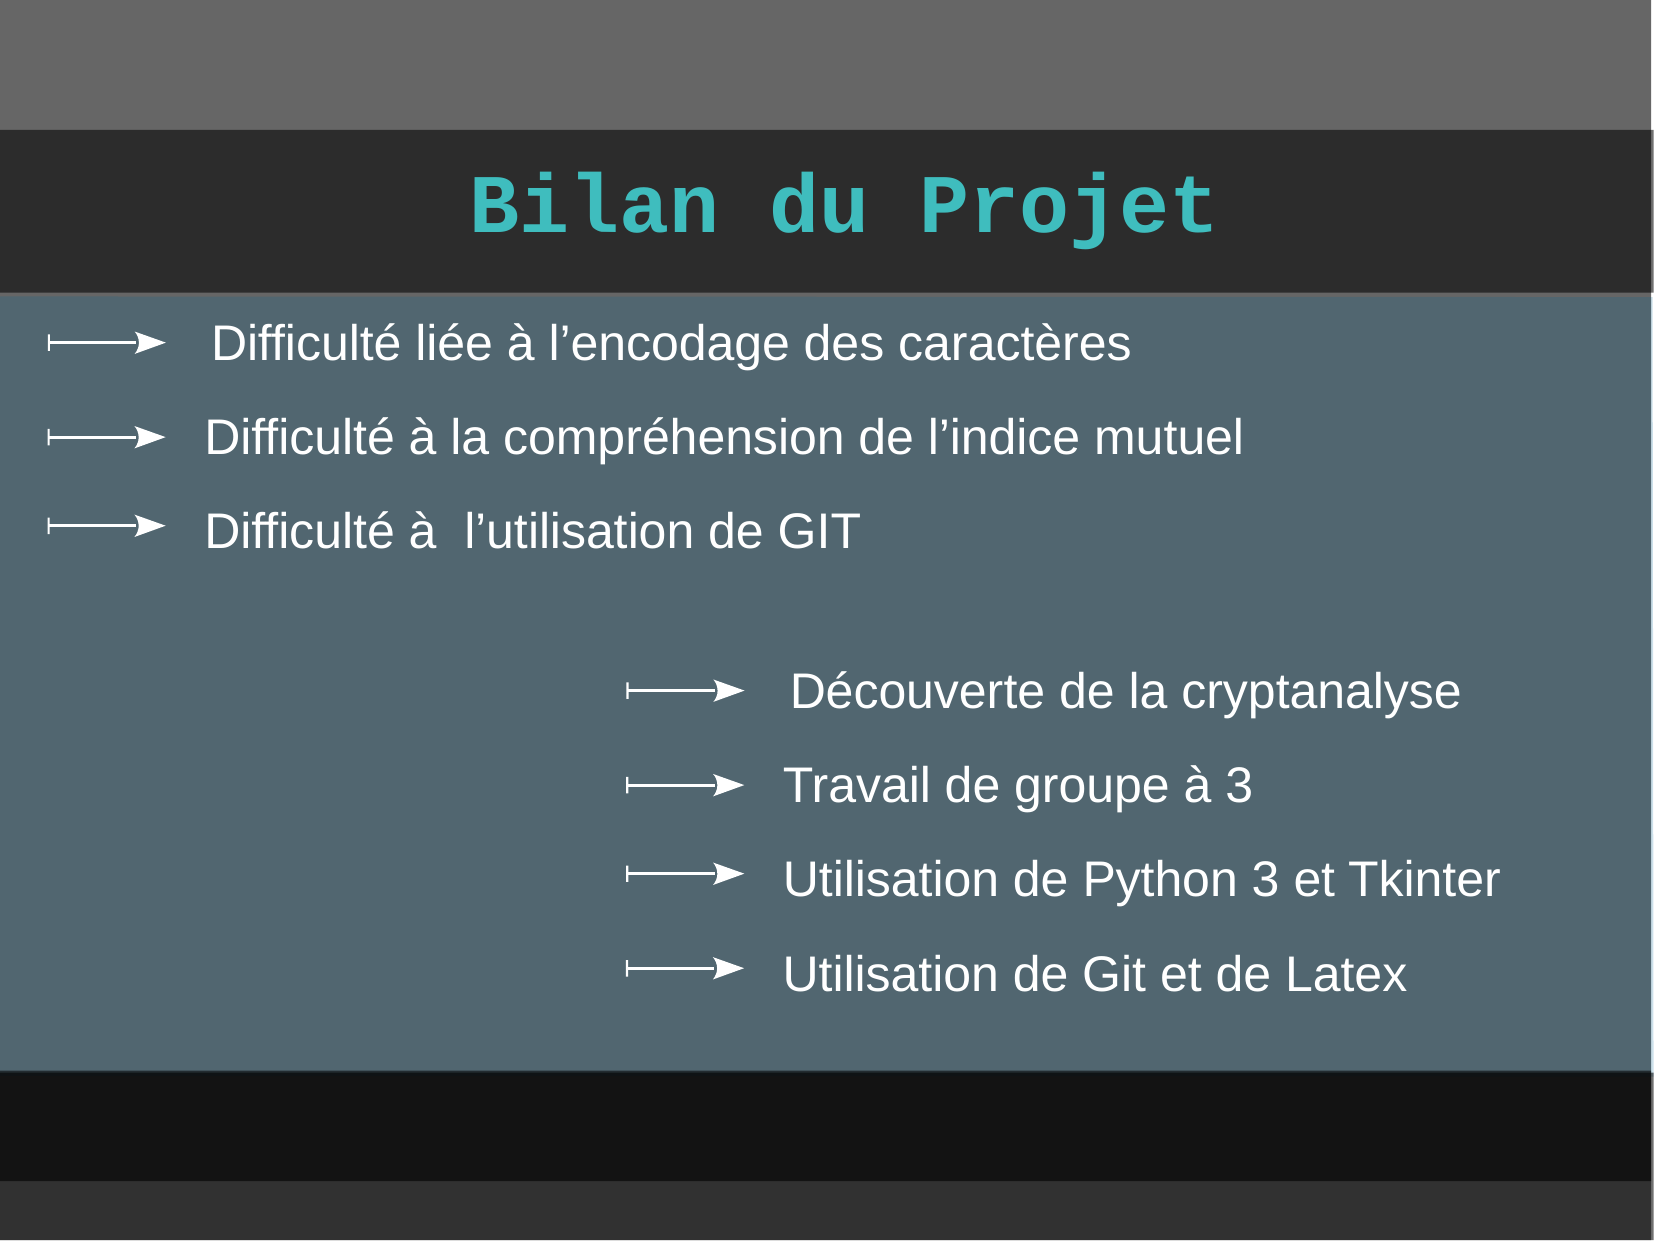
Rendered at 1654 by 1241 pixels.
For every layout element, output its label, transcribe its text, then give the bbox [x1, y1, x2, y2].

text_box Difficulté à l’utilisation de GIT [189, 496, 939, 567]
text_box Utilisation de Python 3 et Tkinter [768, 844, 1518, 915]
text_box Travail de groupe à 3 [768, 749, 1271, 821]
text_box Utilisation de Git et de Latex [768, 938, 1518, 1010]
text_box Difficulté à la compréhension de l’indice mutuel [189, 401, 1275, 473]
title Bilan du Projet [141, 124, 1548, 297]
text_box Découverte de la cryptanalyse [774, 655, 1477, 727]
text_box [0, 0, 1654, 1241]
text_box Difficulté liée à l’encodage des caractères [196, 307, 1148, 379]
